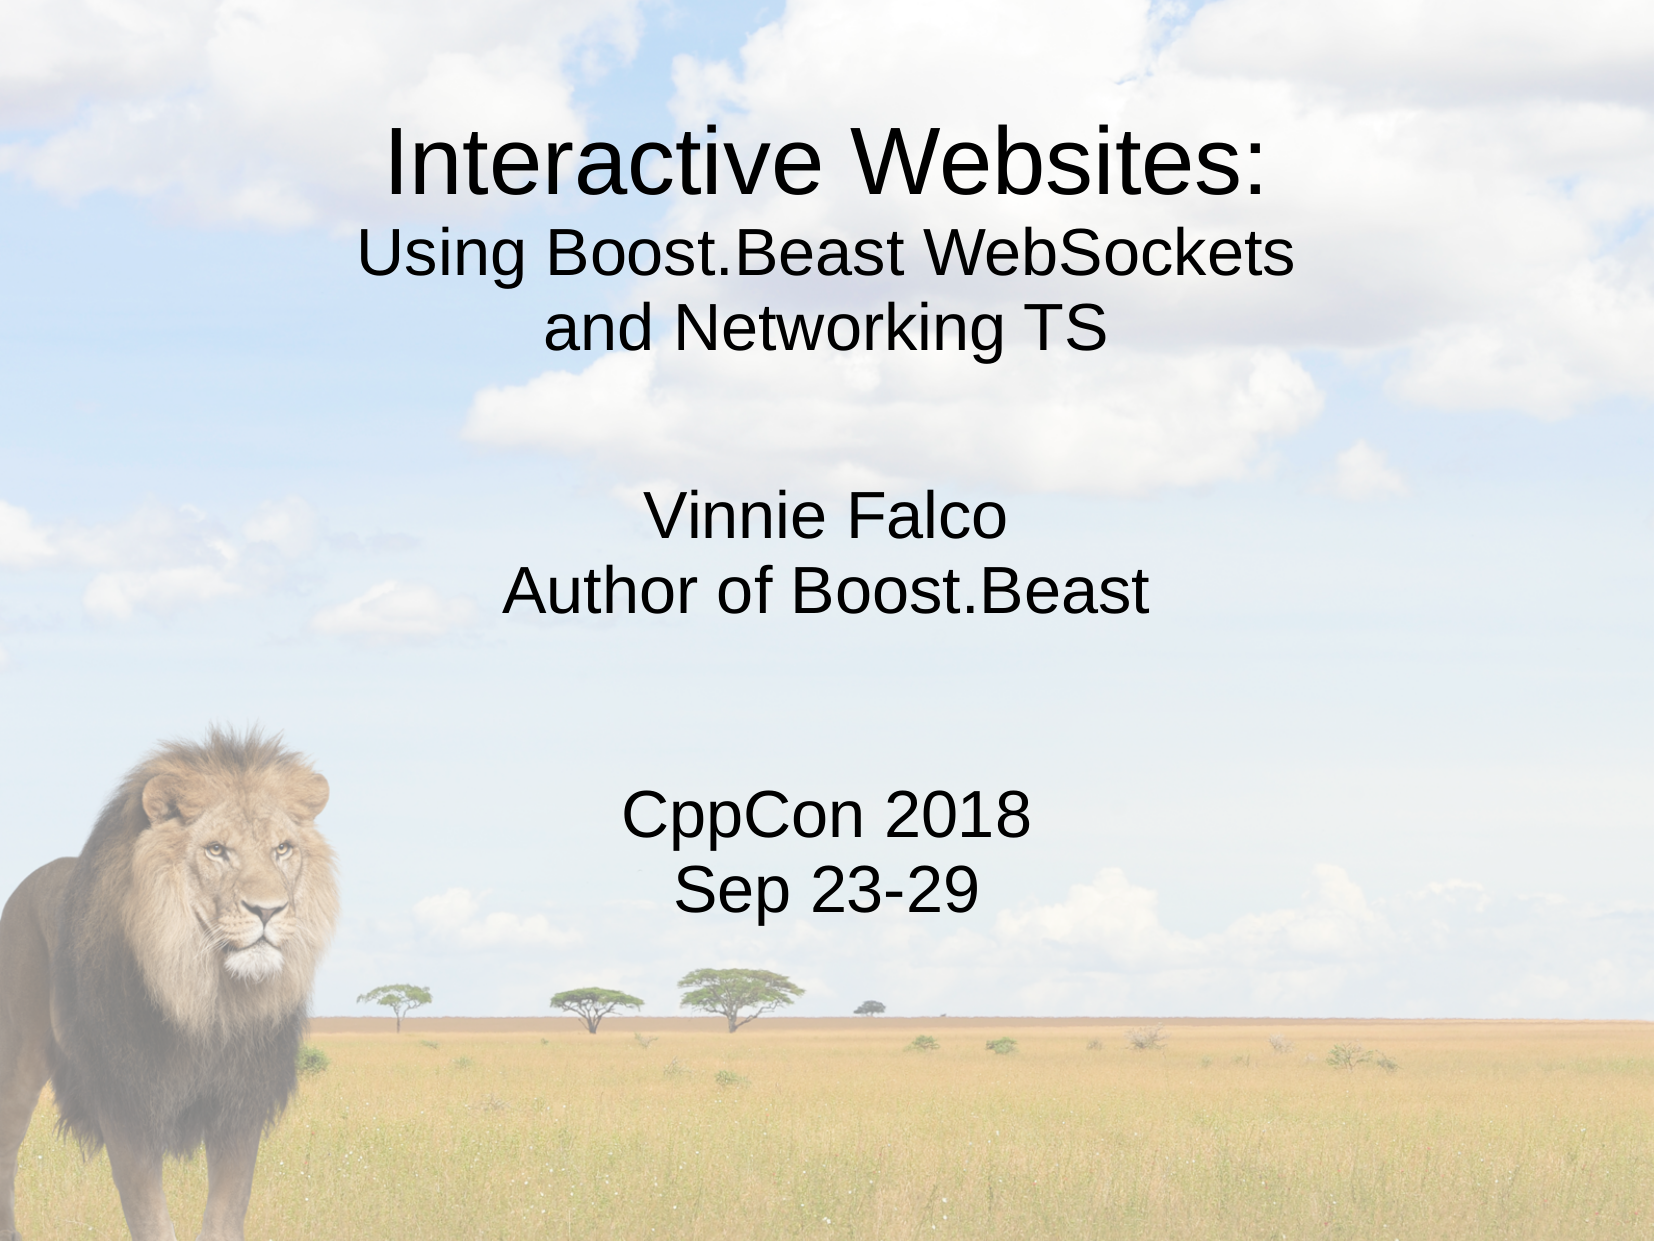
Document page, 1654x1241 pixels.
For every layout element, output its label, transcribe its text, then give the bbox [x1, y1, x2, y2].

subtitle Vinnie Falco Author of Boost.Beast CppCon 2018 Sep 23-29 [232, 403, 1421, 1002]
title Interactive Websites: Using Boost.Beast WebSockets and Networking TS [82, 82, 1571, 390]
picture [0, 0, 1654, 1241]
